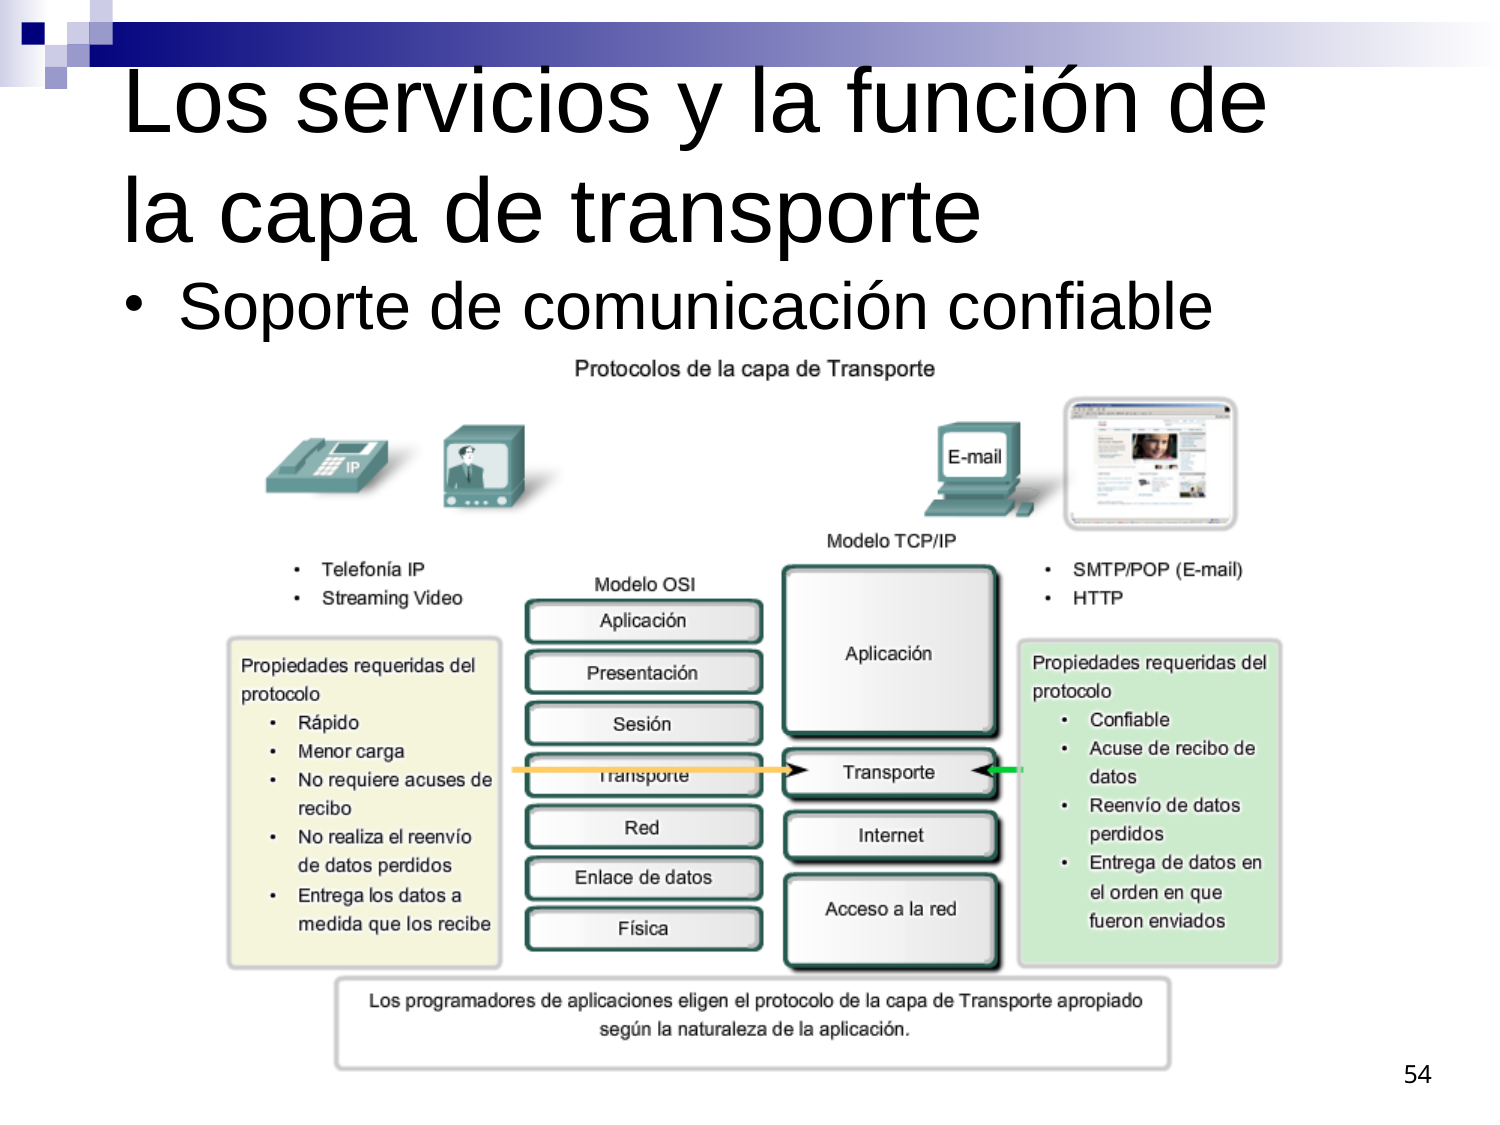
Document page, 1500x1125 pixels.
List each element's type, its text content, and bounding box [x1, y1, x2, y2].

text_box Los servicios y la función de la capa de transporte [107, 33, 1359, 254]
text_box Soporte de comunicación confiable [107, 254, 1411, 1088]
text_box <número> [1074, 1025, 1447, 1101]
picture [196, 342, 1312, 1087]
